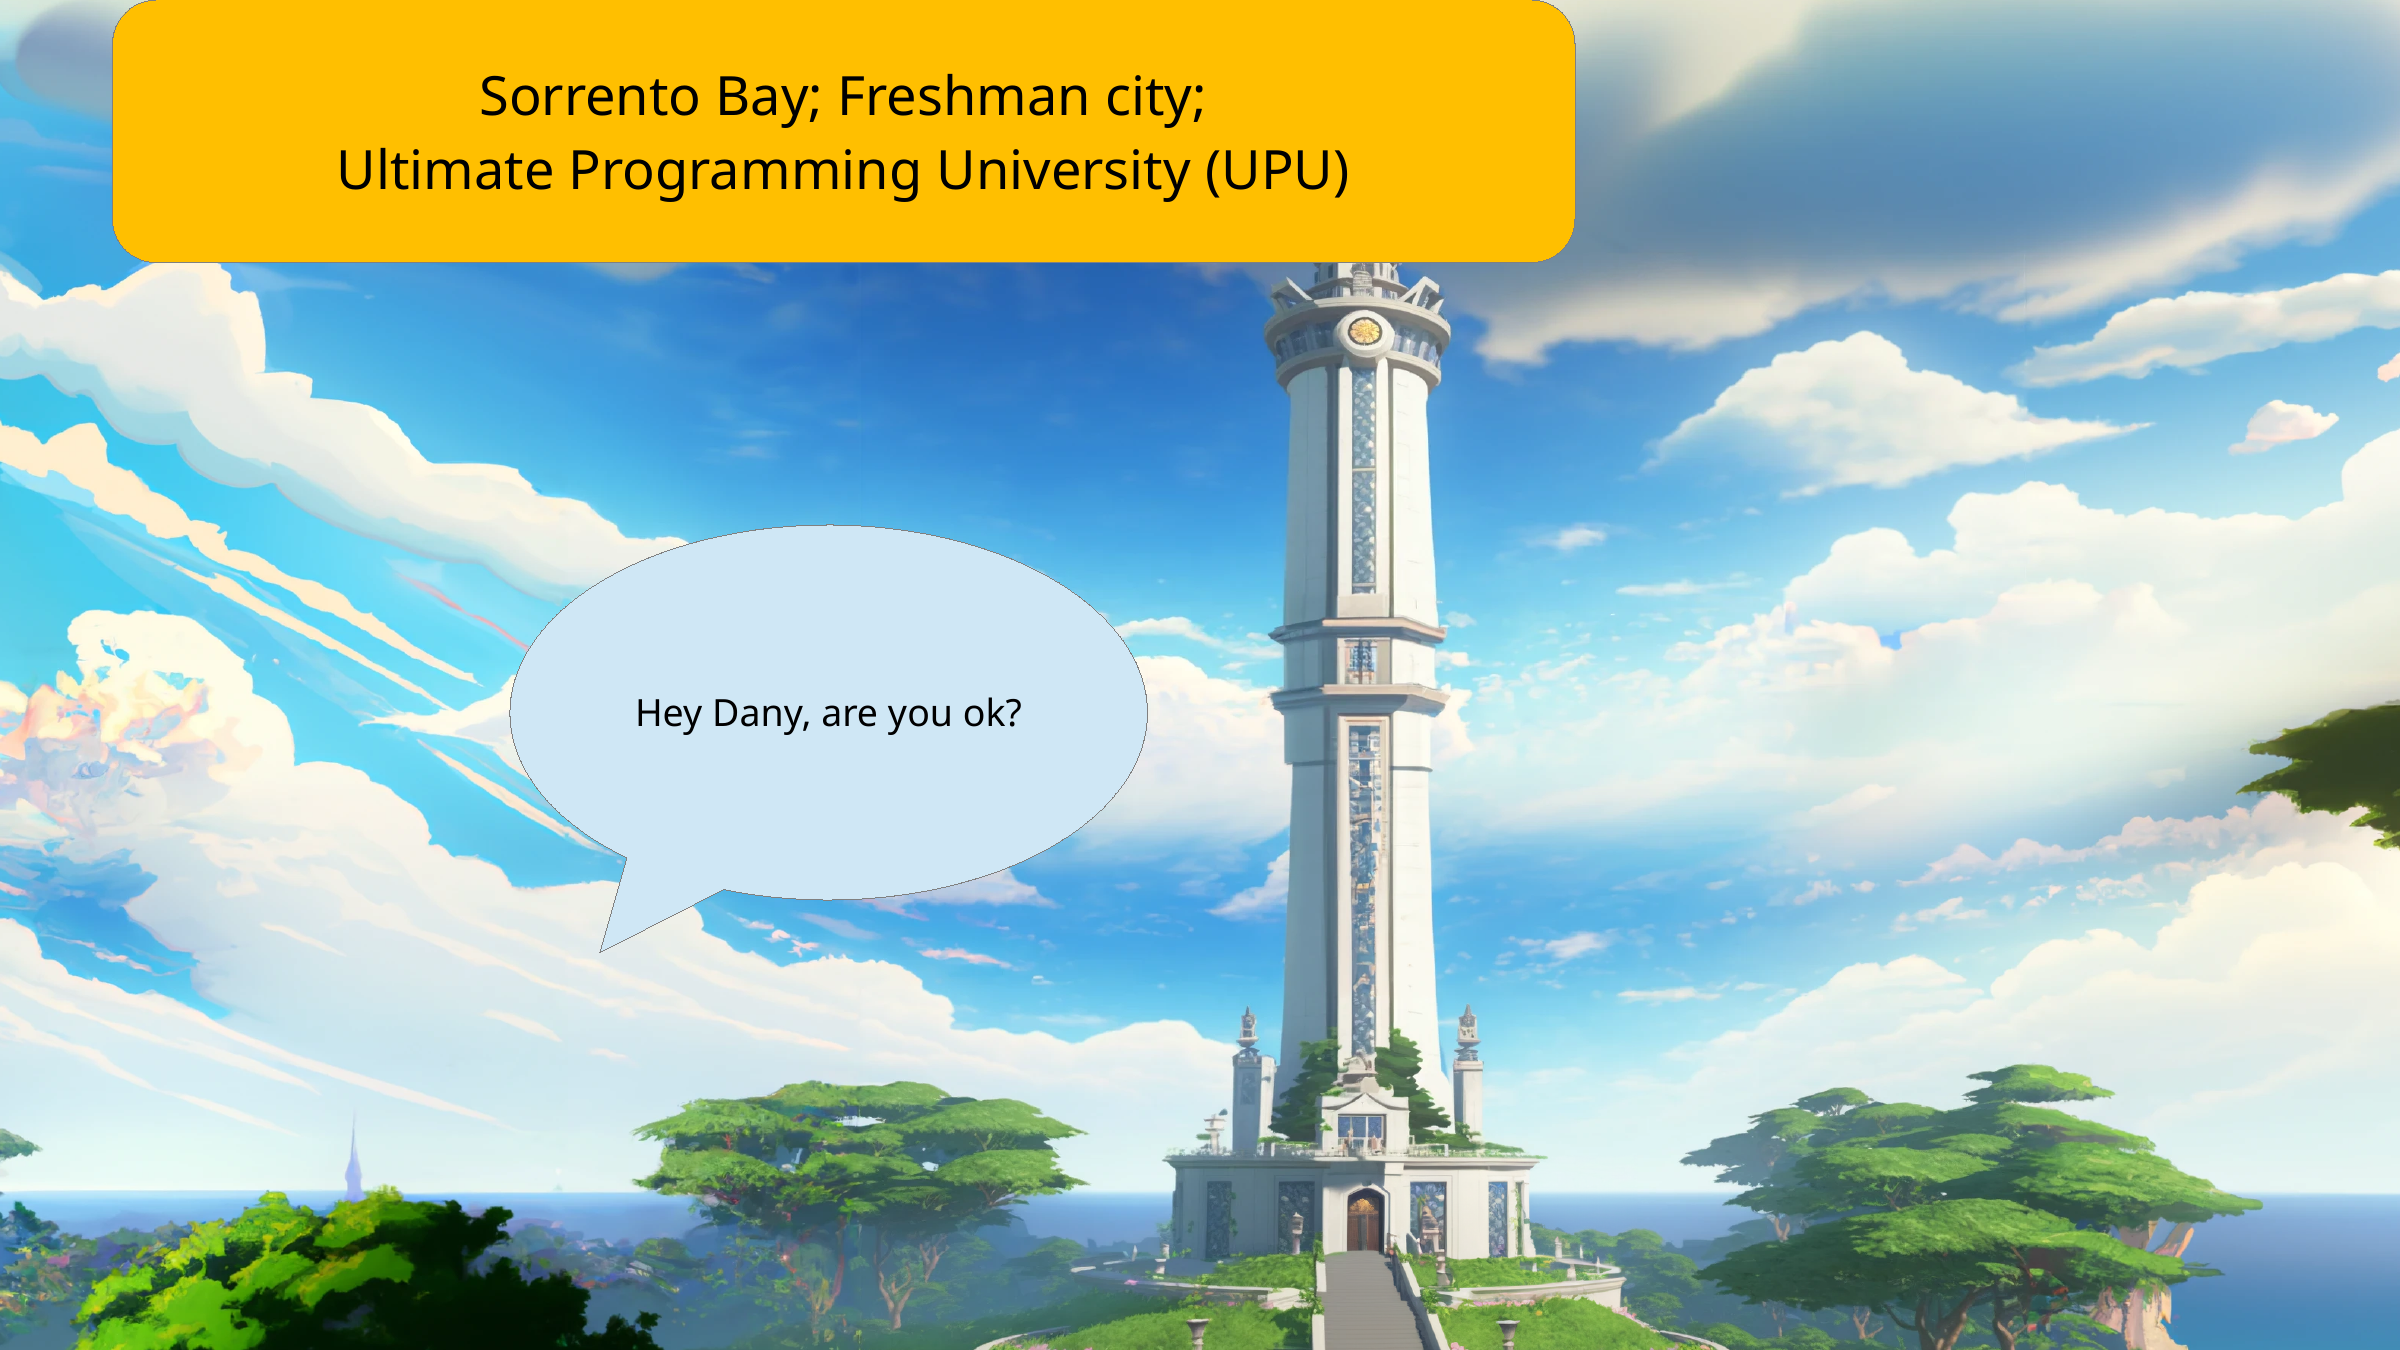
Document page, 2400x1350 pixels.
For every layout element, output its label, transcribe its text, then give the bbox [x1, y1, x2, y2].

picture [0, 0, 2400, 1350]
text_box Sorrento Bay; Freshman city; Ultimate Programming University (UPU) [112, 0, 1576, 263]
text_box Hey Dany, are you ok? [509, 524, 1148, 953]
